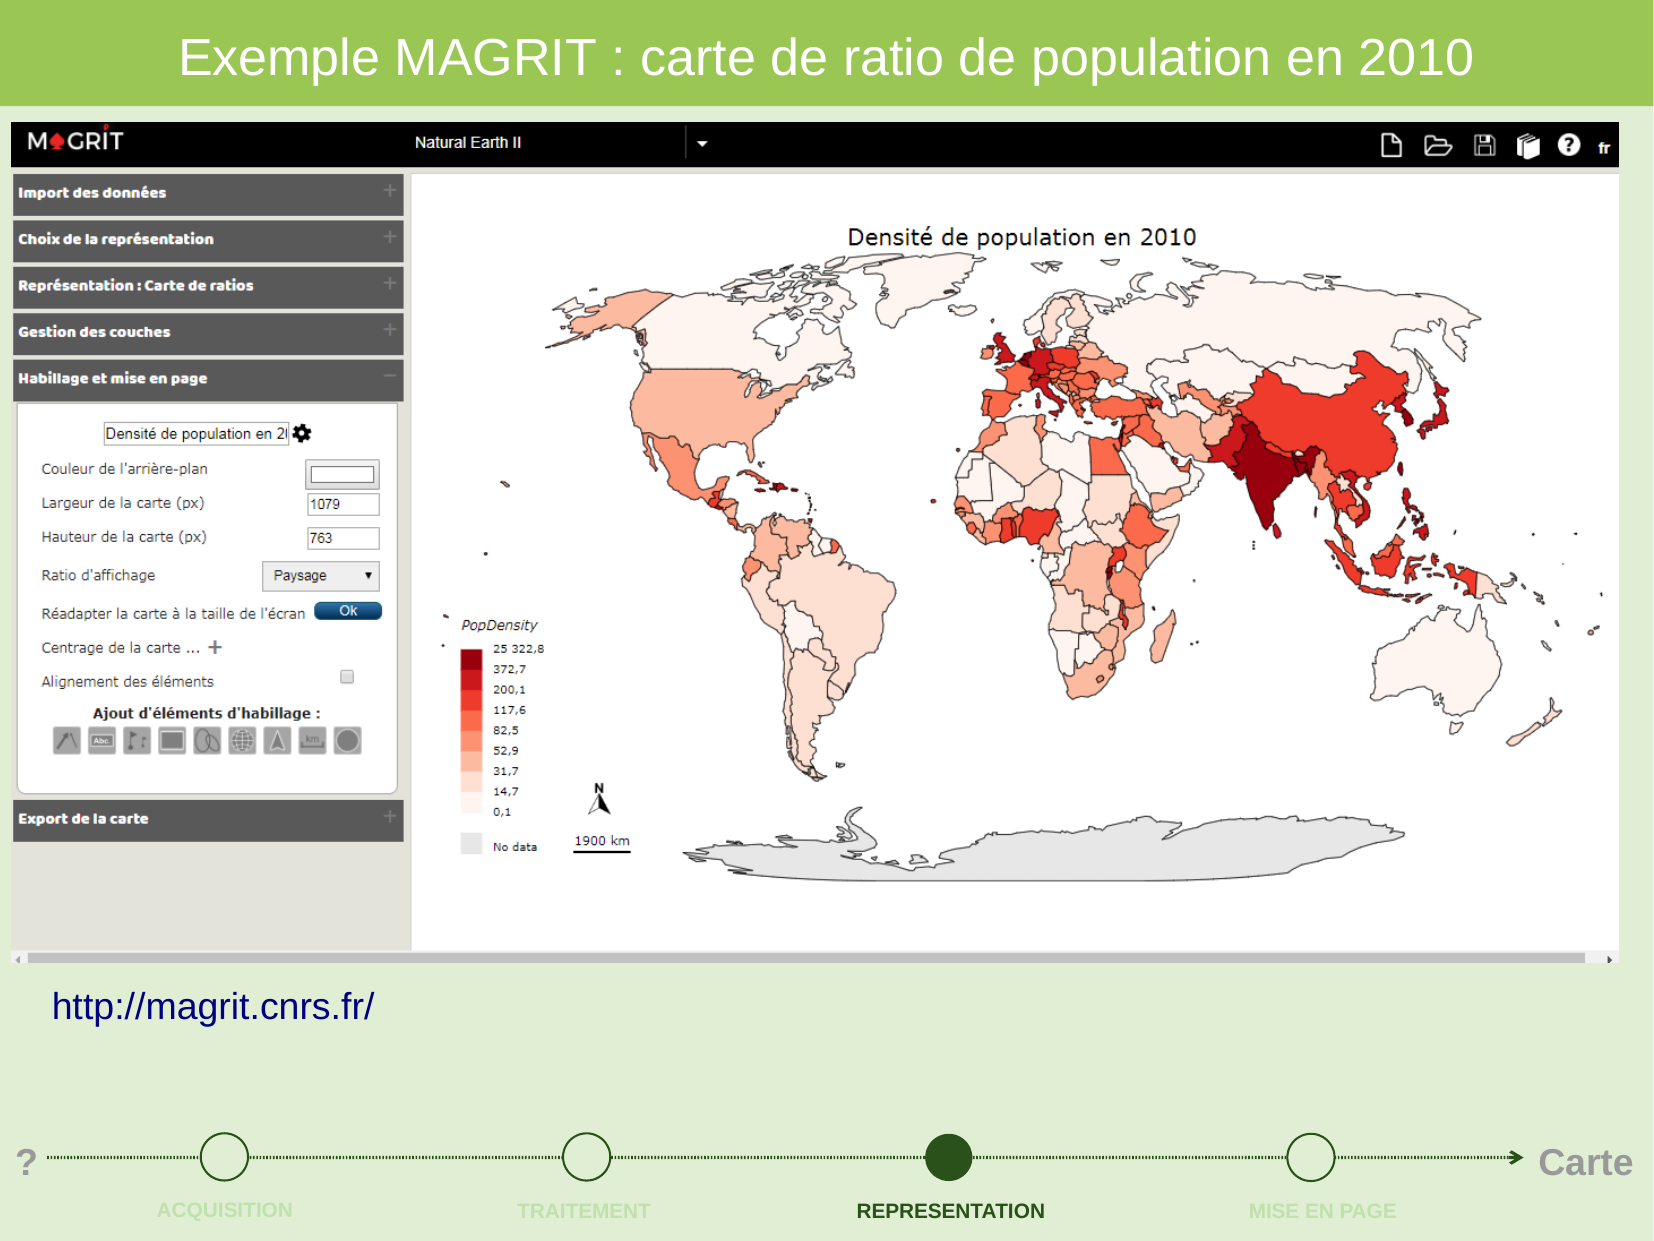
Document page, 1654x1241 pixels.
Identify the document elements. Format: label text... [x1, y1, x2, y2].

text_box [925, 1133, 973, 1182]
text_box http://magrit.cnrs.fr/ [37, 978, 391, 1077]
text_box Carte [1523, 1130, 1649, 1190]
title Exemple MAGRIT : carte de ratio de population en 2010 [82, 0, 1571, 158]
text_box [563, 1133, 611, 1181]
text_box ? [0, 1130, 54, 1190]
text_box ACQUISITION [141, 1189, 308, 1230]
text_box [1287, 1133, 1335, 1182]
picture [11, 122, 1619, 963]
text_box MISE EN PAGE [1234, 1190, 1412, 1231]
text_box REPRESENTATION [841, 1190, 1060, 1231]
list [82, 165, 1571, 1099]
text_box TRAITEMENT [502, 1189, 666, 1230]
text_box [200, 1133, 249, 1181]
